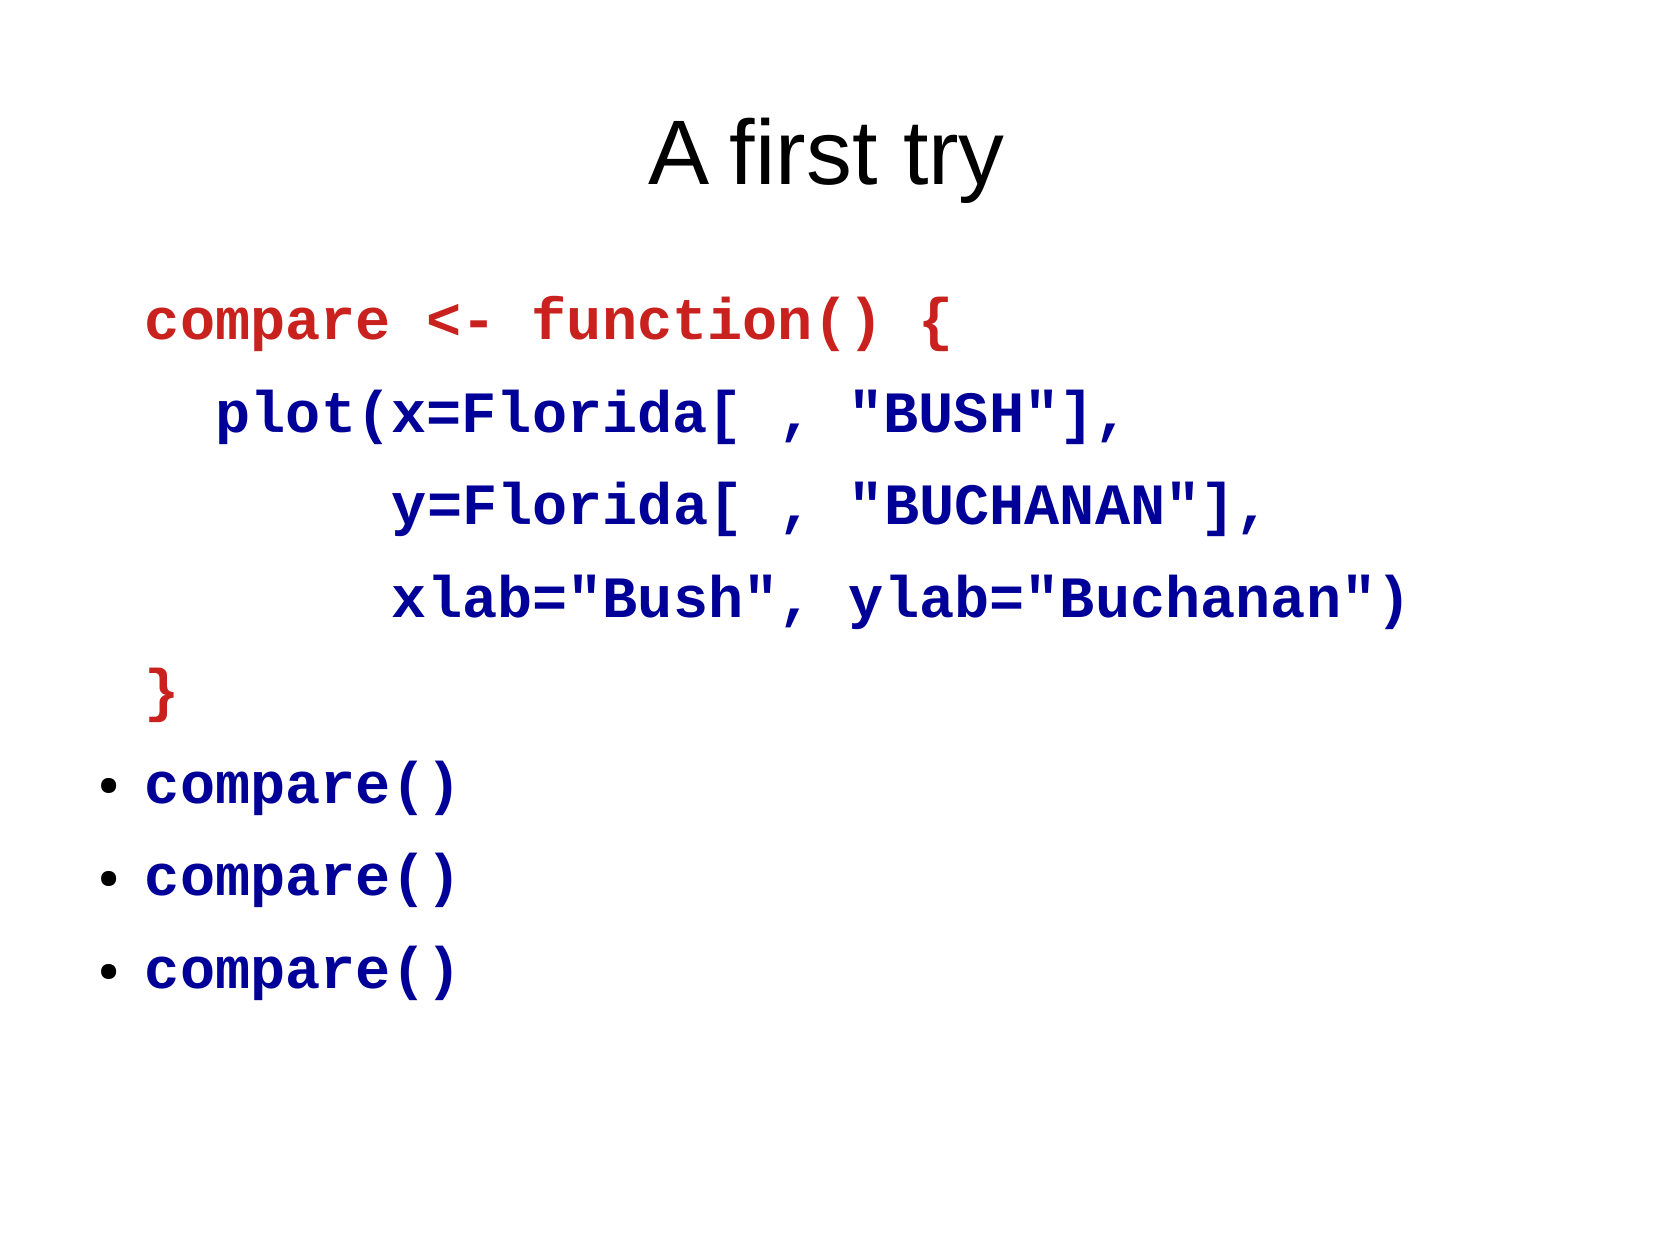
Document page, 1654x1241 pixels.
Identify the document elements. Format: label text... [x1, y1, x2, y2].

list compare <- function() { plot(x=Florida[ , "BUSH"], y=Florida[ , "BUCHANAN"], xlab="Bush", ylab="Buchanan") } compare() compare() compare() [82, 290, 1571, 1010]
title A first try [82, 49, 1571, 257]
